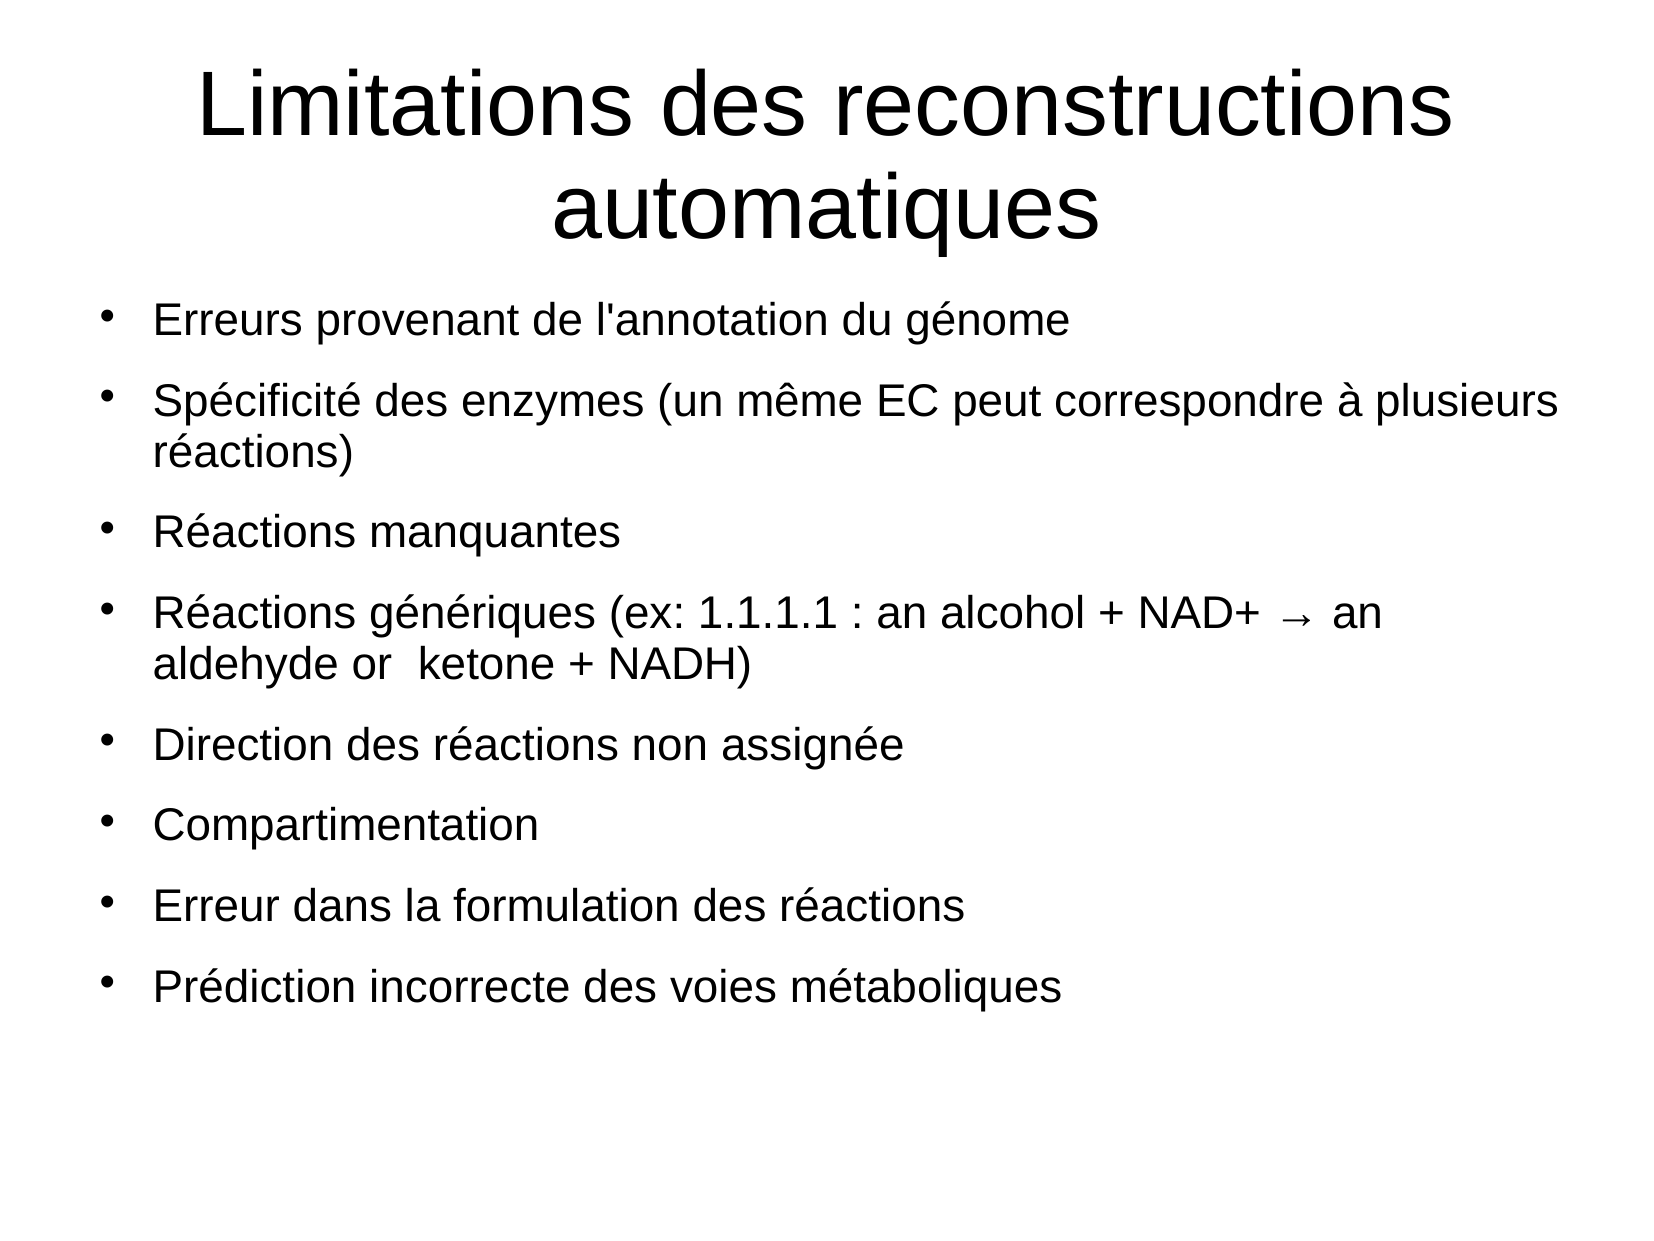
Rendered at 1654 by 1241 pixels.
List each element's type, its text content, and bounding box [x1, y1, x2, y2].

list Erreurs provenant de l'annotation du génome Spécificité des enzymes (un même EC peut correspondre à plusieurs réactions) Réactions manquantes Réactions génériques (ex: 1.1.1.1 : an alcohol + NAD+ → an aldehyde or ketone + NADH) Direction des réactions non assignée Compartimentation Erreur dans la formulation des réactions Prédiction incorrecte des voies métaboliques [82, 290, 1571, 1109]
title Limitations des reconstructions automatiques [82, 47, 1571, 259]
